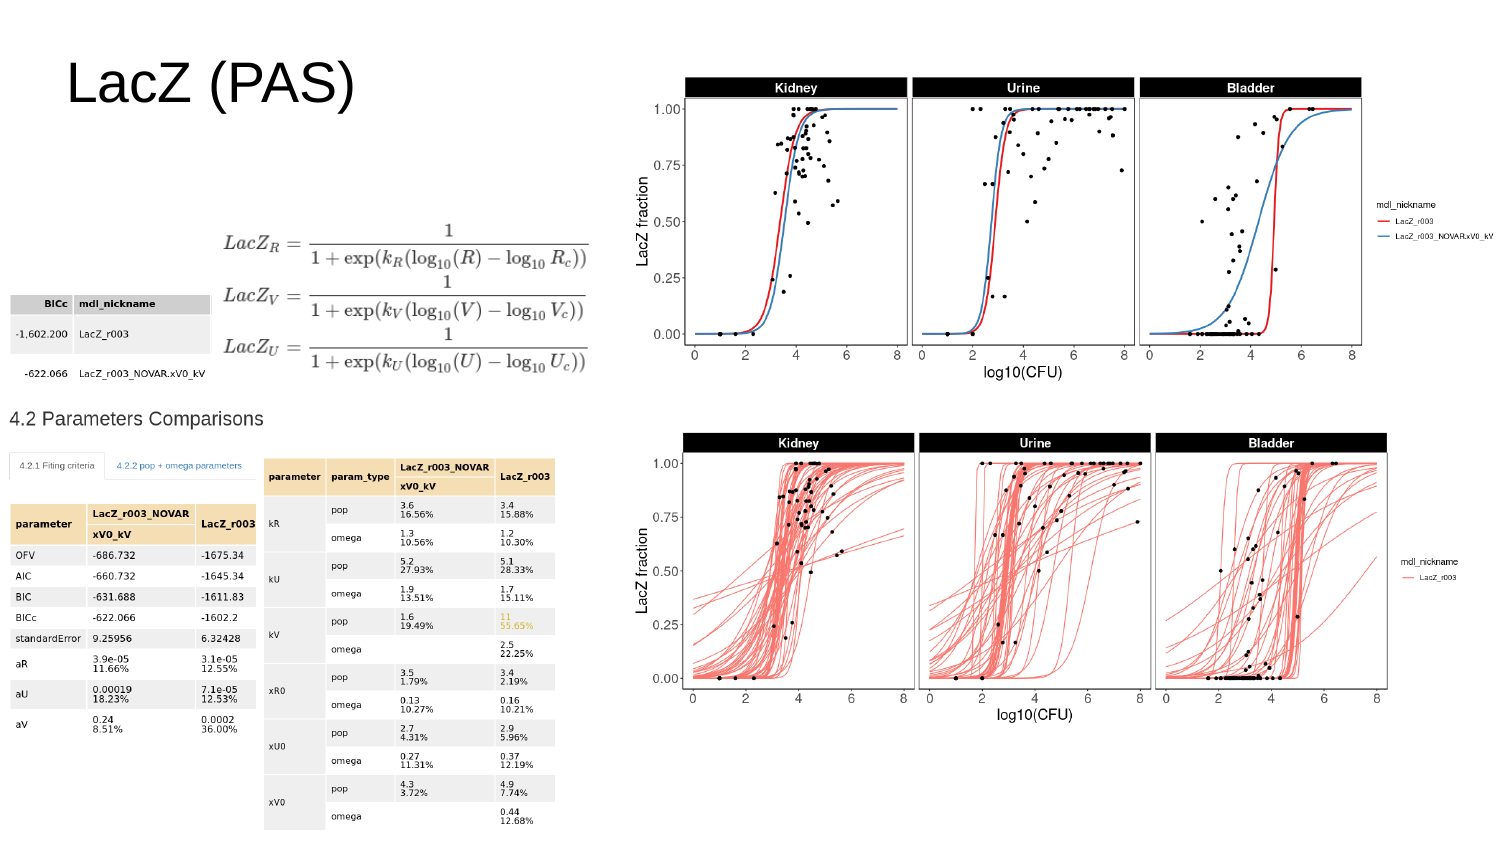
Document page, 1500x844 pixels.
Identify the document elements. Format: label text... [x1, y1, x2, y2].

picture [0, 204, 615, 840]
title LacZ (PAS) [51, 35, 1449, 130]
picture [631, 428, 1467, 727]
picture [631, 72, 1500, 385]
